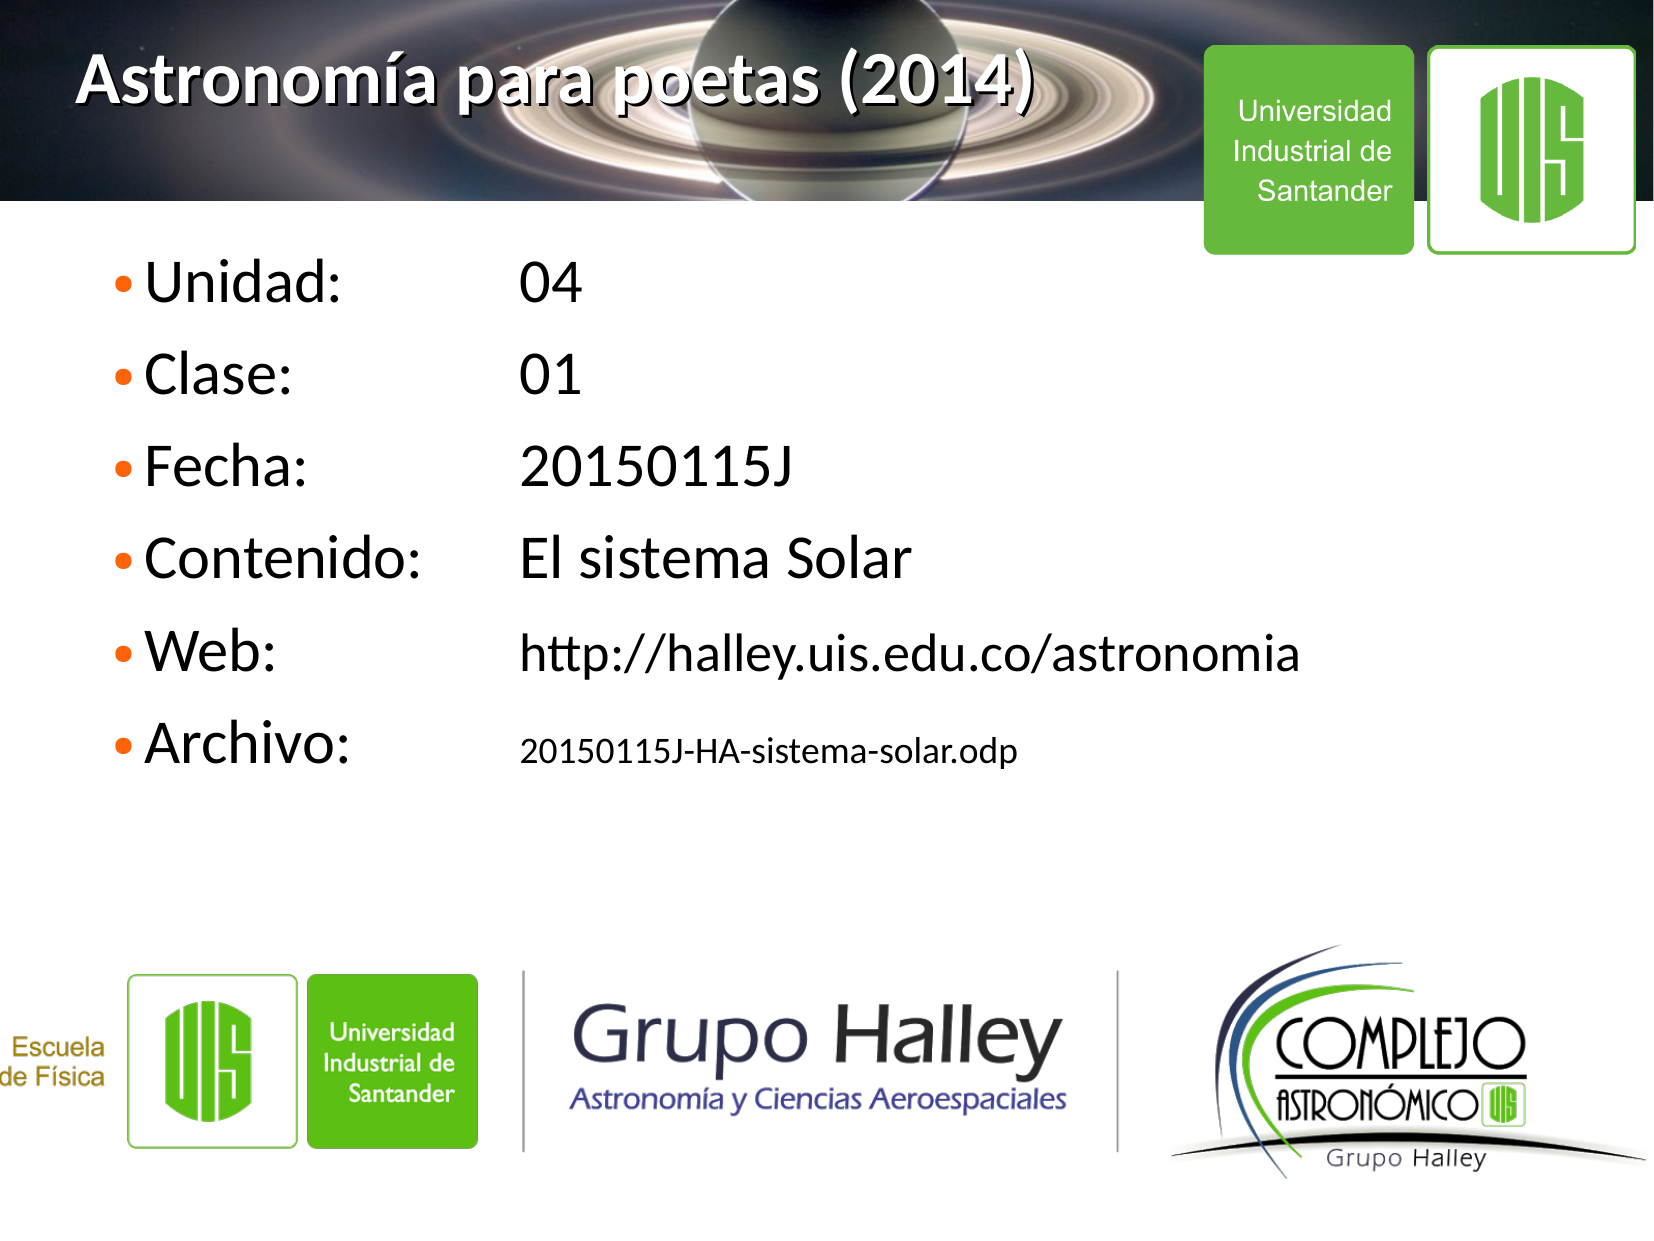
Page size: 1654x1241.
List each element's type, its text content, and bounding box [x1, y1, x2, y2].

picture [0, 0, 1654, 256]
title Astronomía para poetas (2014) [75, 19, 1564, 151]
list Unidad: 04 Clase: 01 Fecha: 20150115J Contenido: El sistema Solar Web: http://halley.uis.edu.co/astronomia Archivo: 20150115J-HA-sistema-solar.odp [82, 255, 1571, 944]
picture [0, 944, 1654, 1179]
